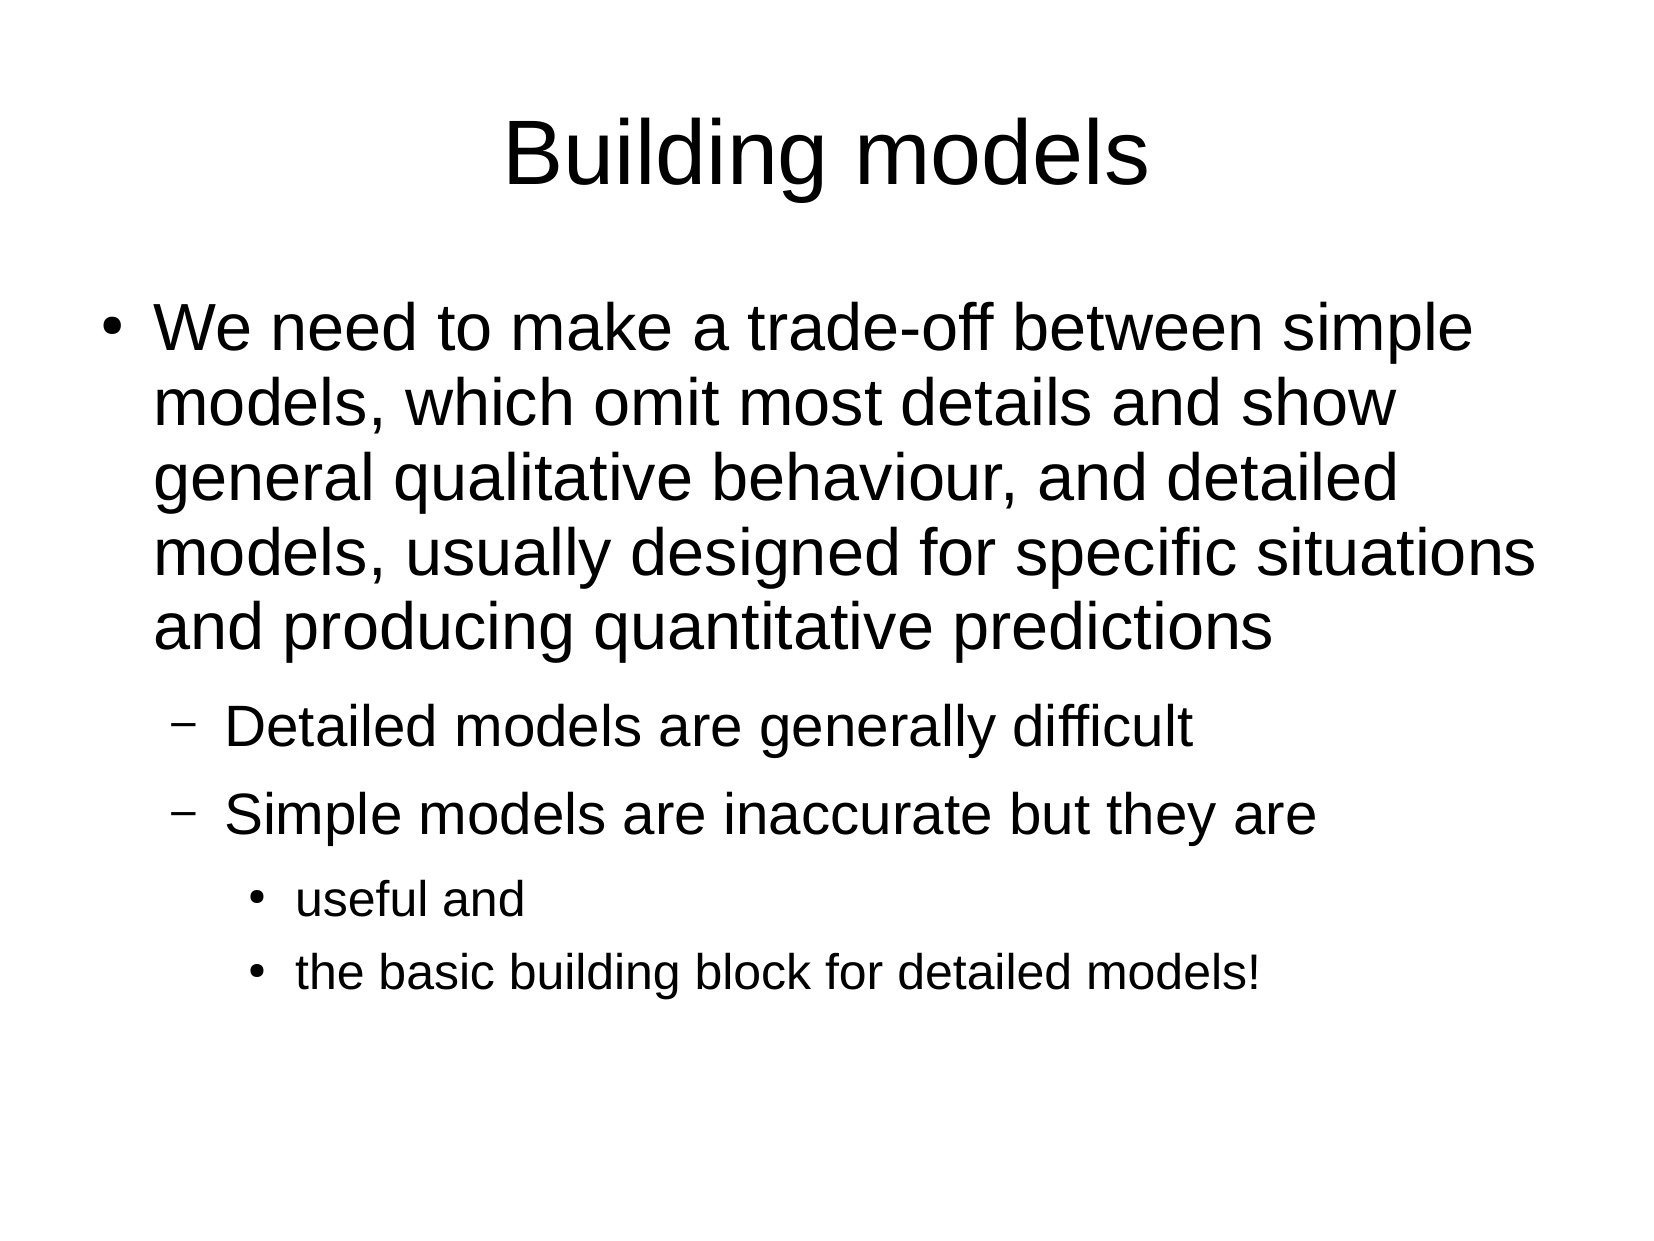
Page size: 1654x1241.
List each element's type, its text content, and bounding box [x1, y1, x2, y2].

title Building models [82, 49, 1571, 257]
list We need to make a trade-off between simple models, which omit most details and show general qualitative behaviour, and detailed models, usually designed for specific situations and producing quantitative predictions Detailed models are generally difficult Simple models are inaccurate but they are useful and the basic building block for detailed models! [82, 290, 1571, 1010]
